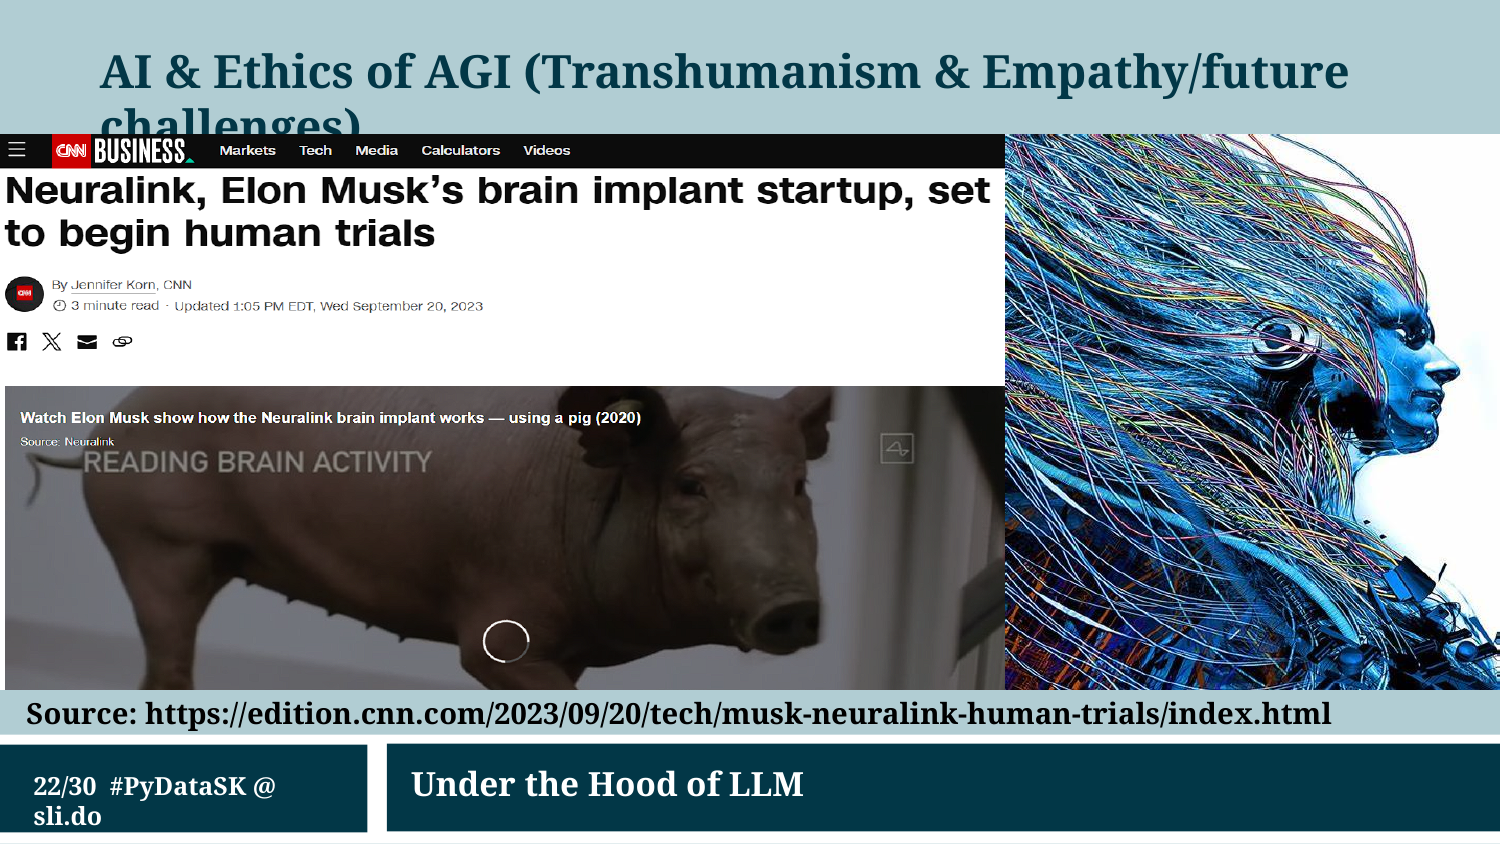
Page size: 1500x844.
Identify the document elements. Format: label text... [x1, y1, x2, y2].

text_box Source: https://edition.cnn.com/2023/09/20/tech/musk-neuralink-human-trials/index.html [15, 689, 1485, 744]
text_box 22/30 #PyDataSK @ sli.do [22, 764, 362, 808]
picture [0, 134, 1500, 690]
text_box AI & Ethics of AGI (Transhumanism & Empathy/future challenges) [88, 36, 1500, 134]
text_box Under the Hood of LLM [400, 740, 1500, 826]
